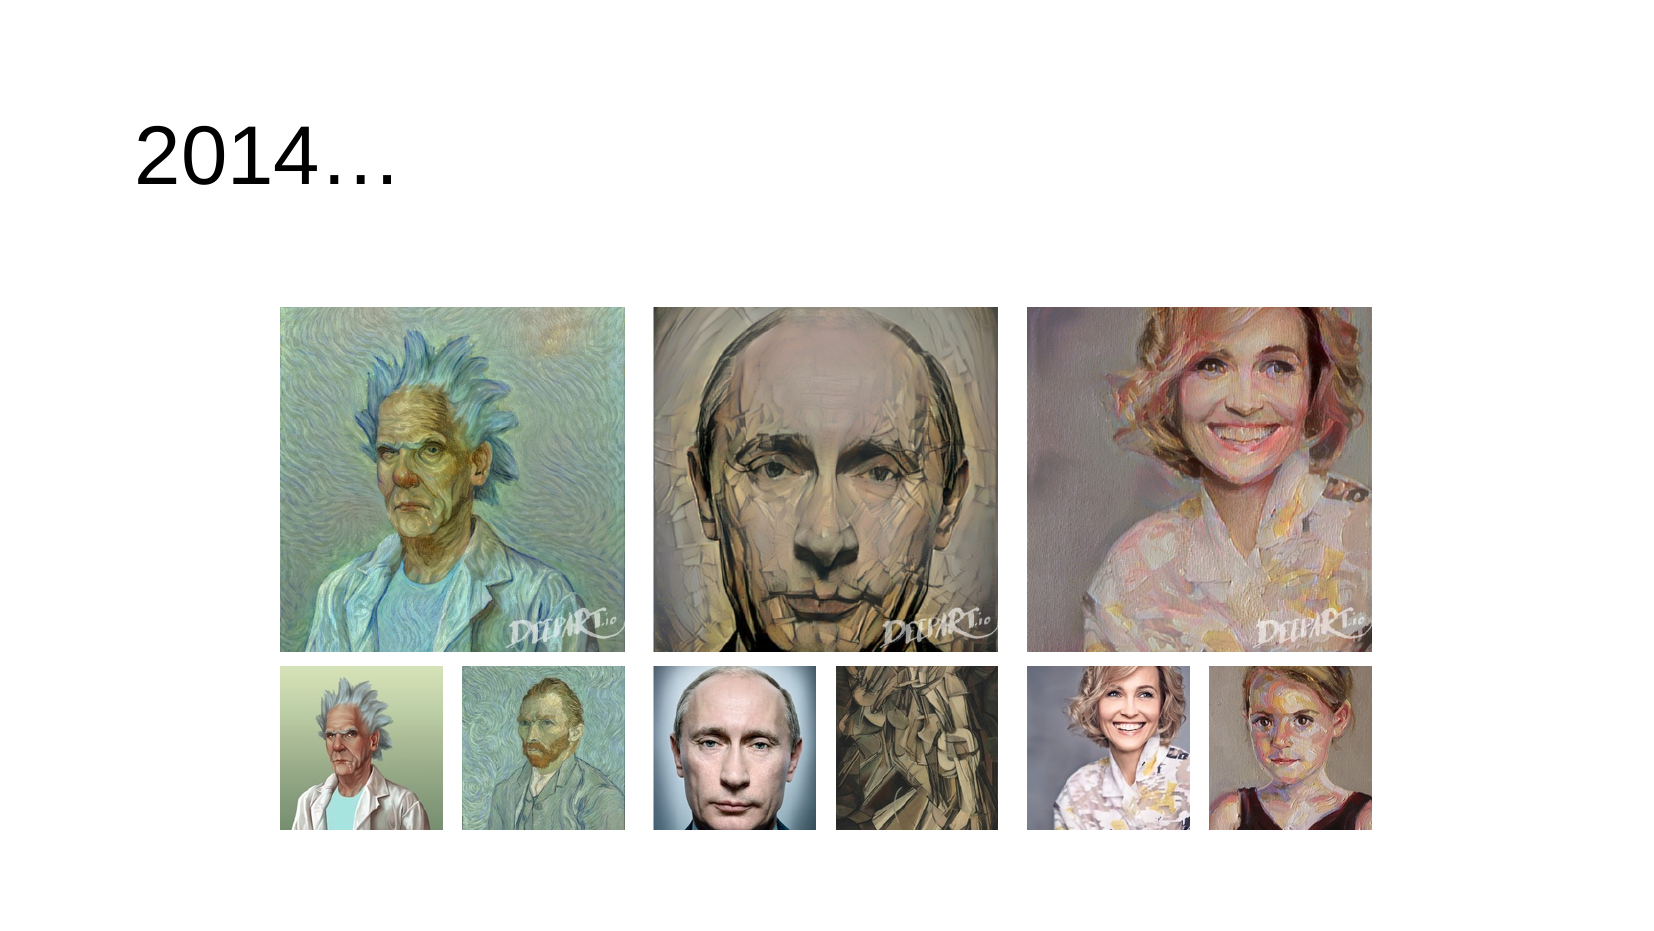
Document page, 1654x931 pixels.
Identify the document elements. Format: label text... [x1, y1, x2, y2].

text_box 2014… [120, 102, 766, 196]
picture [240, 284, 1411, 857]
